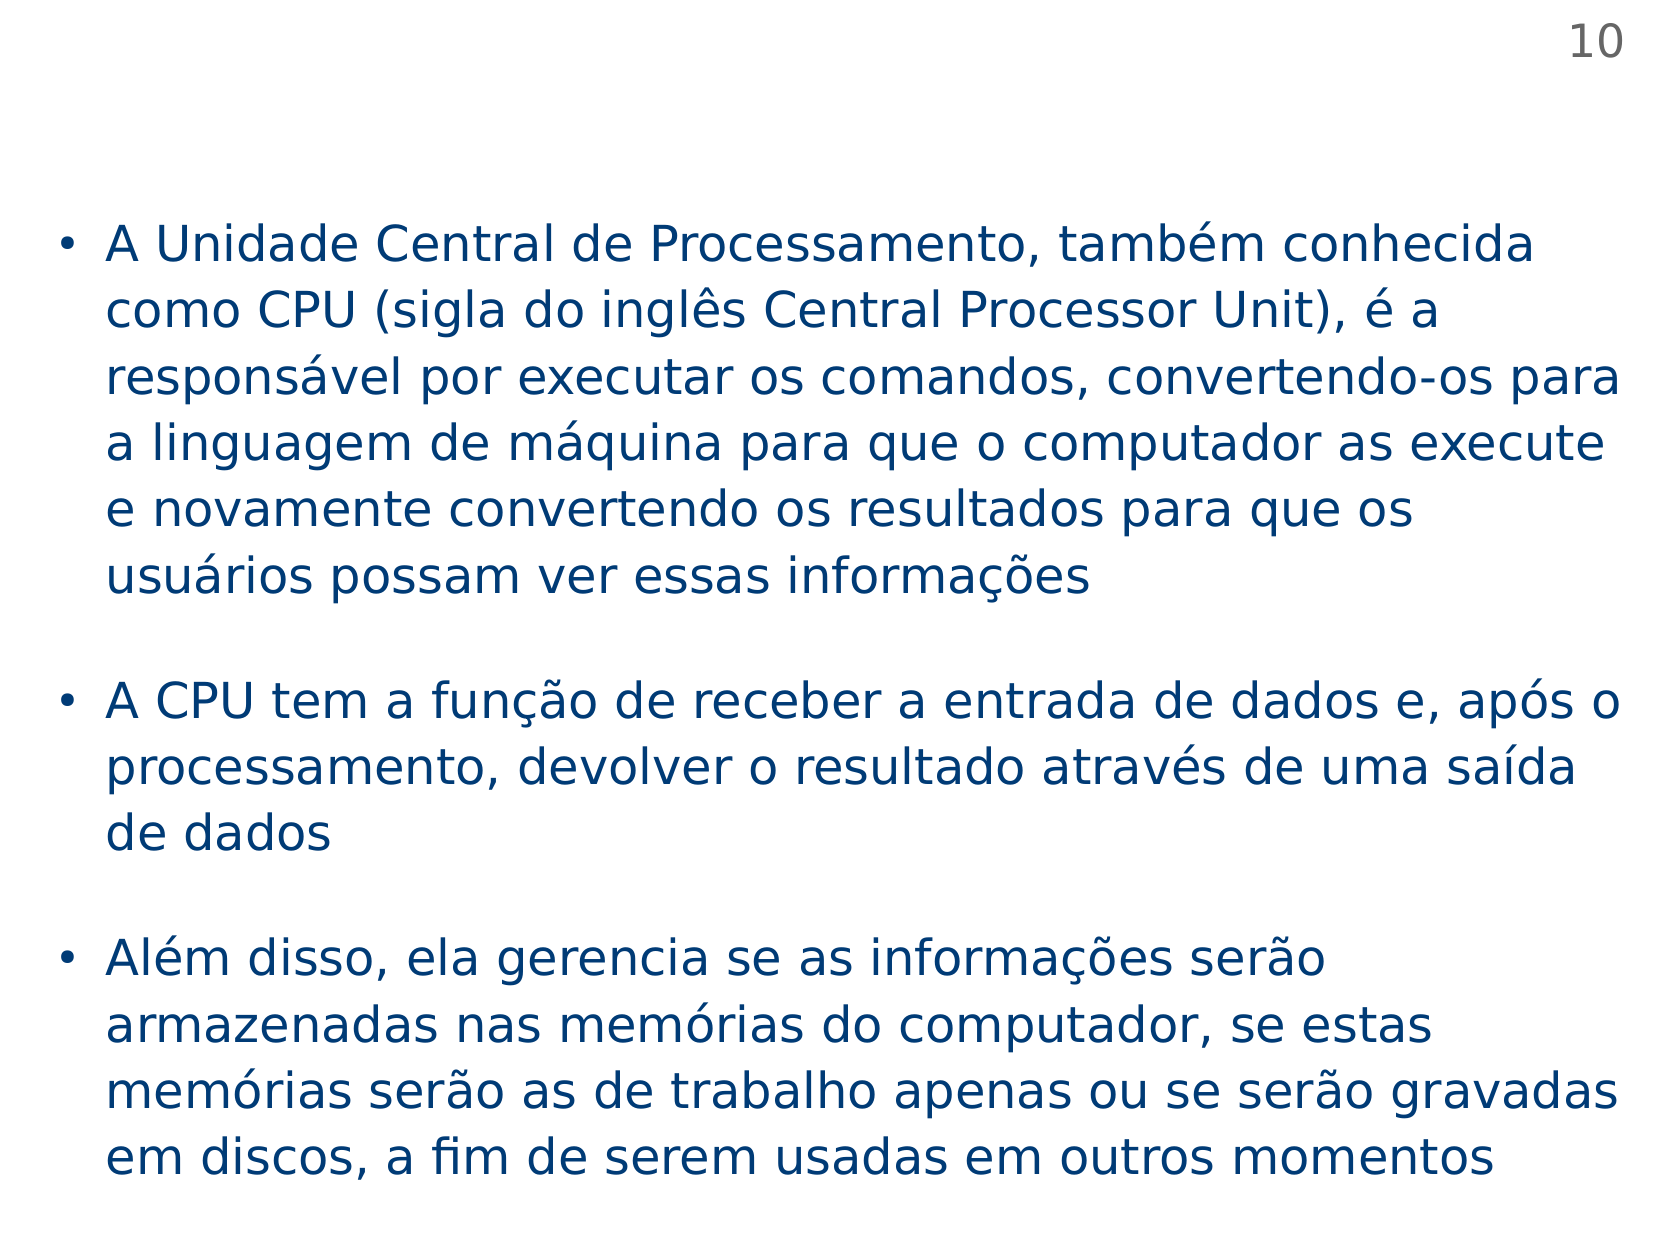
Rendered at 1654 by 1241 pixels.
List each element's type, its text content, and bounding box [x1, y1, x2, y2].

list A Unidade Central de Processamento, também conhecida como CPU (sigla do inglês Central Processor Unit), é a responsável por executar os comandos, convertendo-os para a linguagem de máquina para que o computador as execute e novamente convertendo os resultados para que os usuários possam ver essas informações A CPU tem a função de receber a entrada de dados e, após o processamento, devolver o resultado através de uma saída de dados Além disso, ela gerencia se as informações serão armazenadas nas memórias do computador, se estas memórias serão as de trabalho apenas ou se serão gravadas em discos, a fim de serem usadas em outros momentos [59, 206, 1625, 1211]
